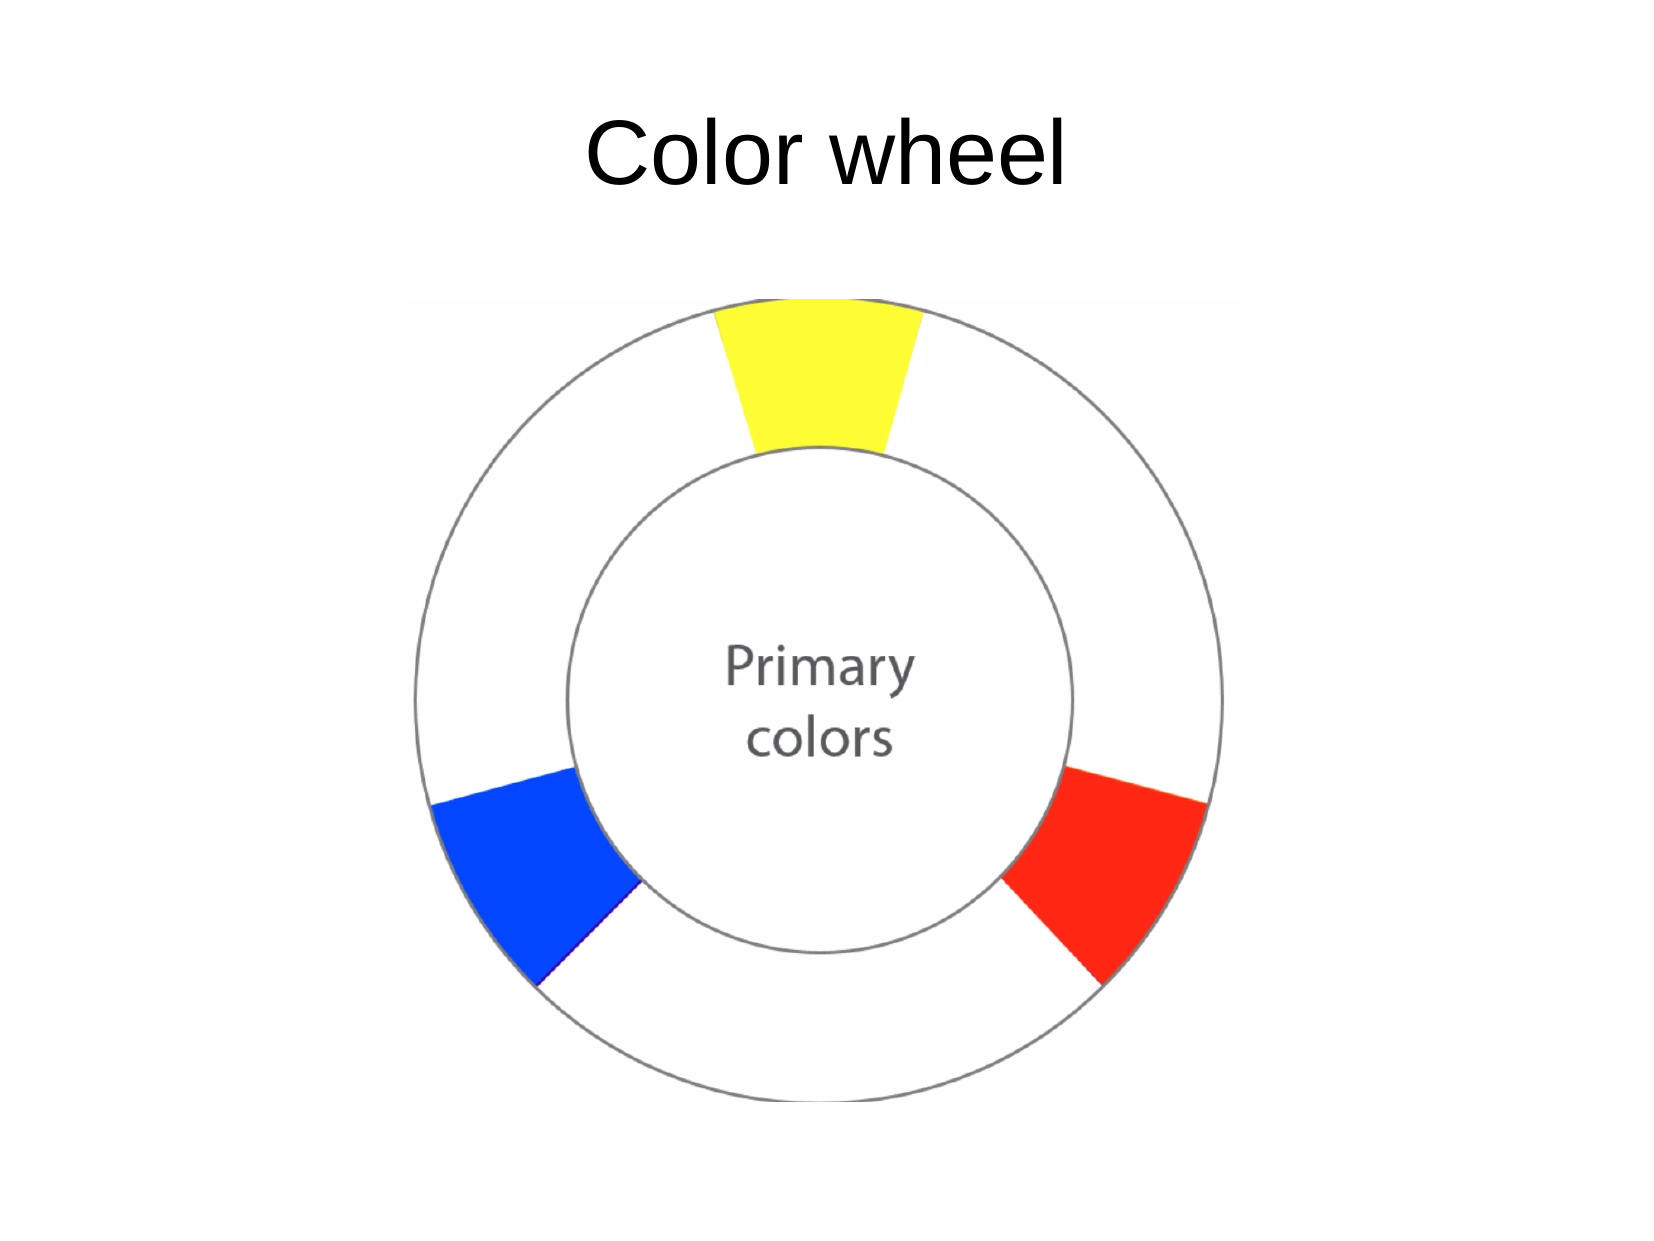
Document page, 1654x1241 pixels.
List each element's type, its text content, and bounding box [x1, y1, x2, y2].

picture [406, 299, 1246, 1102]
title Color wheel [82, 49, 1571, 257]
